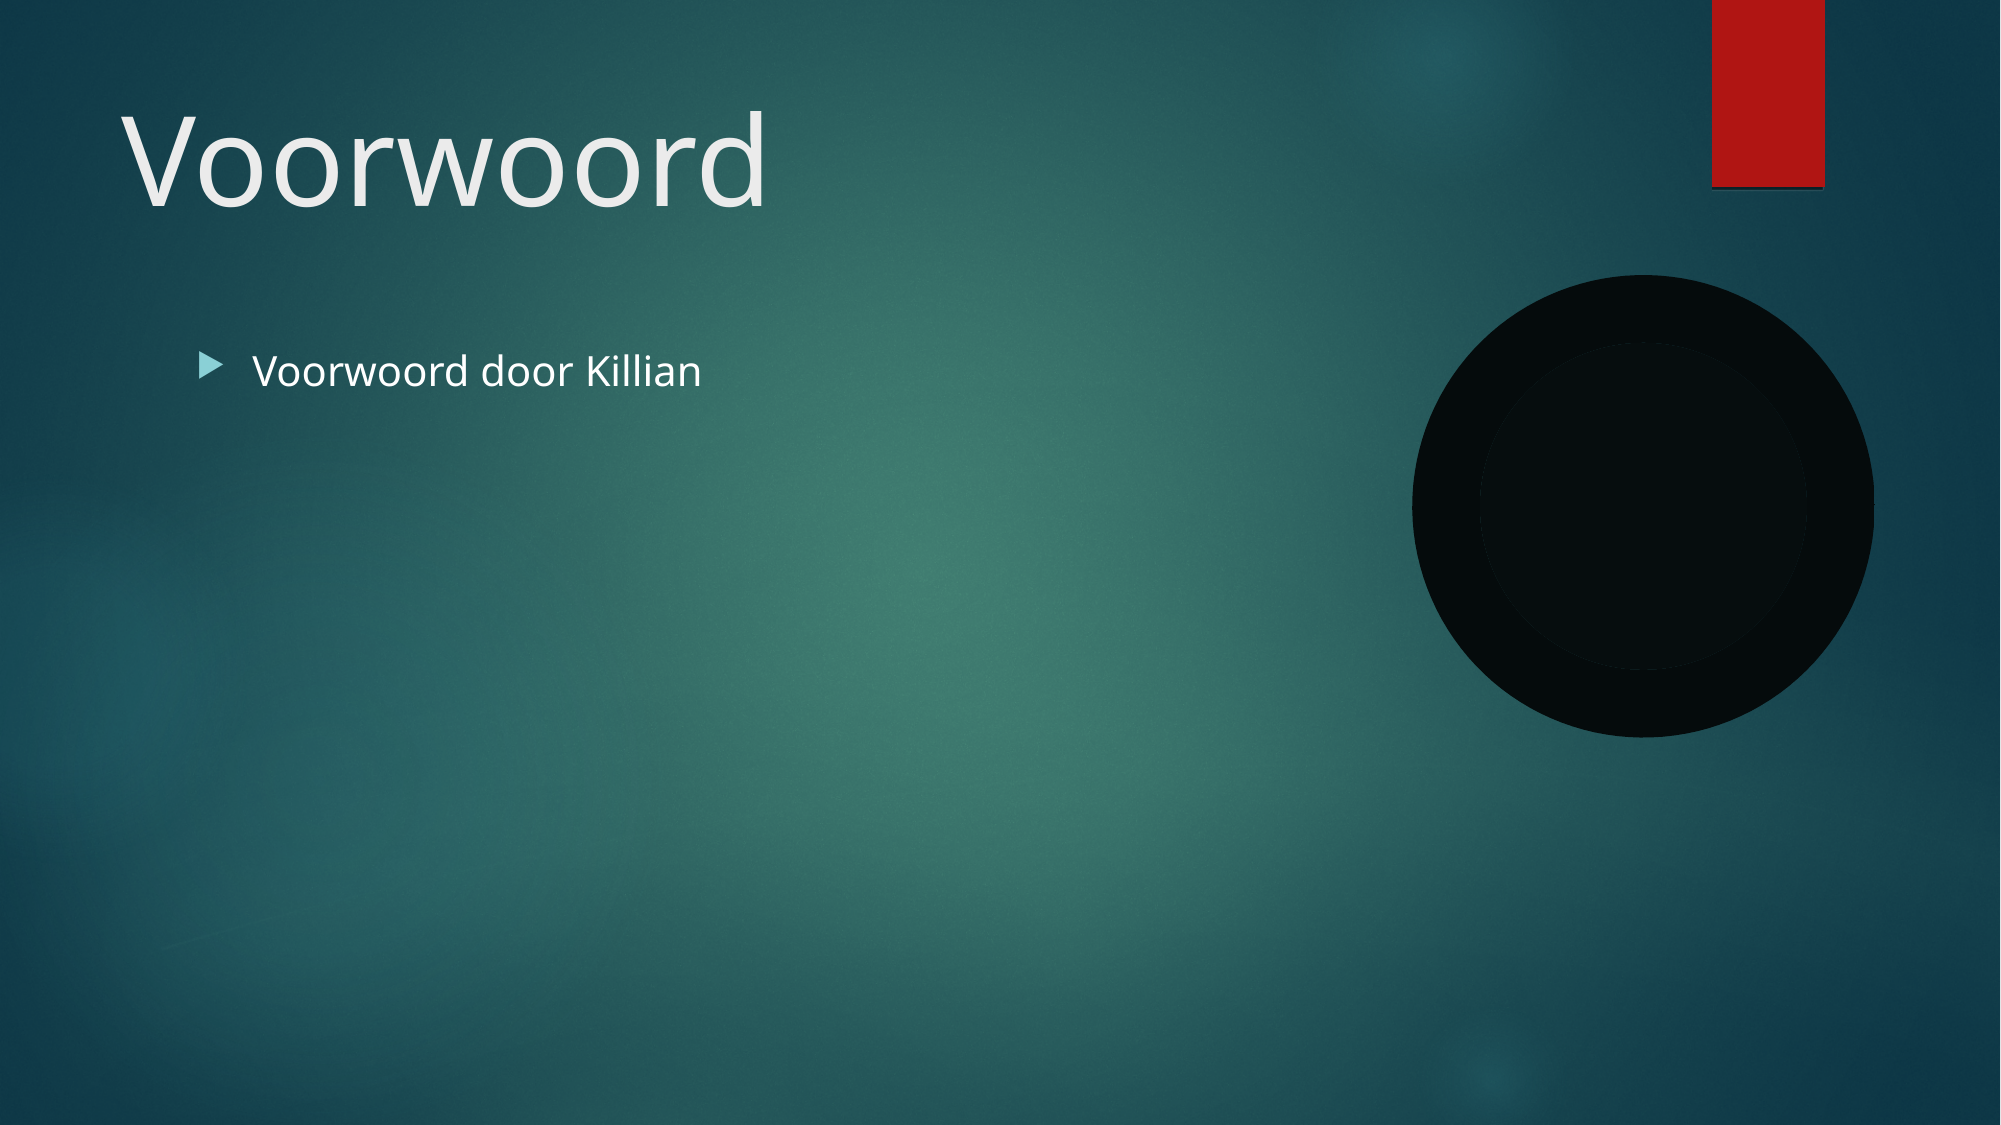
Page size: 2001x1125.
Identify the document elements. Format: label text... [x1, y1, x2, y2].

list Voorwoord door Killian [181, 336, 1649, 1026]
title Voorwoord [106, 74, 1649, 305]
